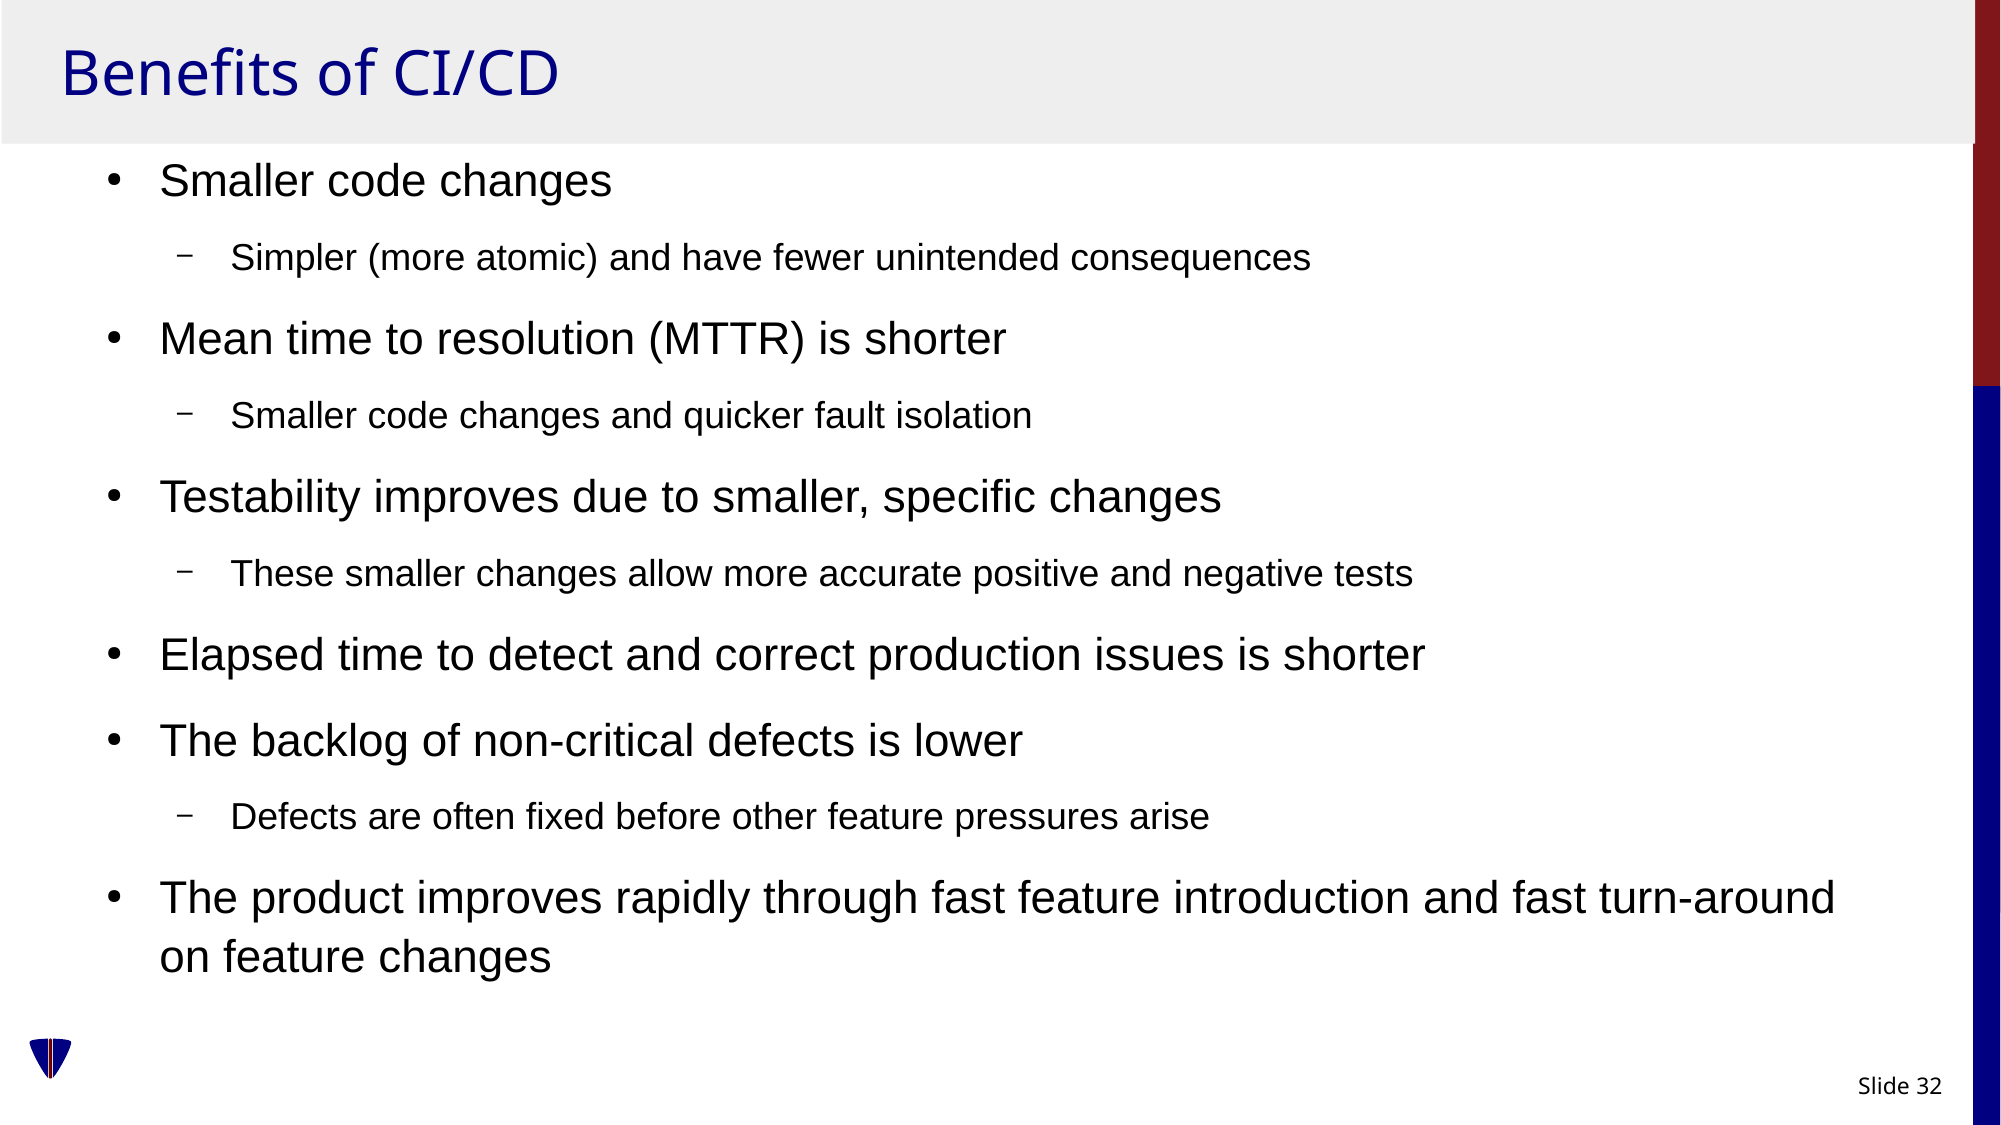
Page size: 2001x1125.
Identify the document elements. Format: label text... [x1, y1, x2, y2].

list Smaller code changes Simpler (more atomic) and have fewer unintended consequences Mean time to resolution (MTTR) is shorter Smaller code changes and quicker fault isolation Testability improves due to smaller, specific changes These smaller changes allow more accurate positive and negative tests Elapsed time to detect and correct production issues is shorter The backlog of non-critical defects is lower Defects are often fixed before other feature pressures arise The product improves rapidly through fast feature introduction and fast turn-around on feature changes [88, 147, 1861, 1004]
title Benefits of CI/CD [1, 0, 1976, 144]
